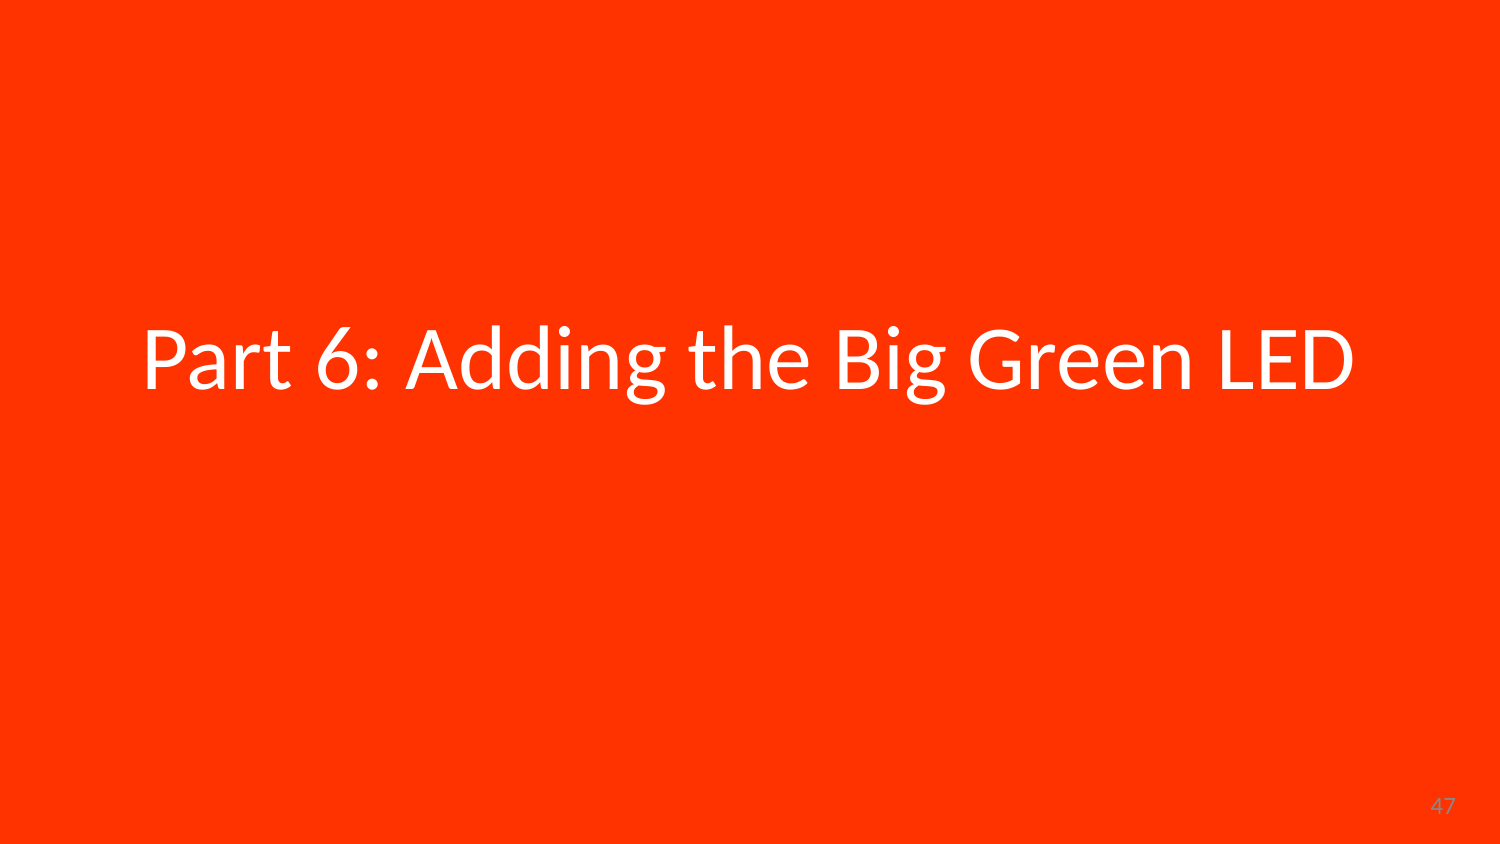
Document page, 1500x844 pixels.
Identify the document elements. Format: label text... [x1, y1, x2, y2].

title Part 6: Adding the Big Green LED [112, 262, 1388, 443]
text_box 47 [1415, 782, 1500, 828]
